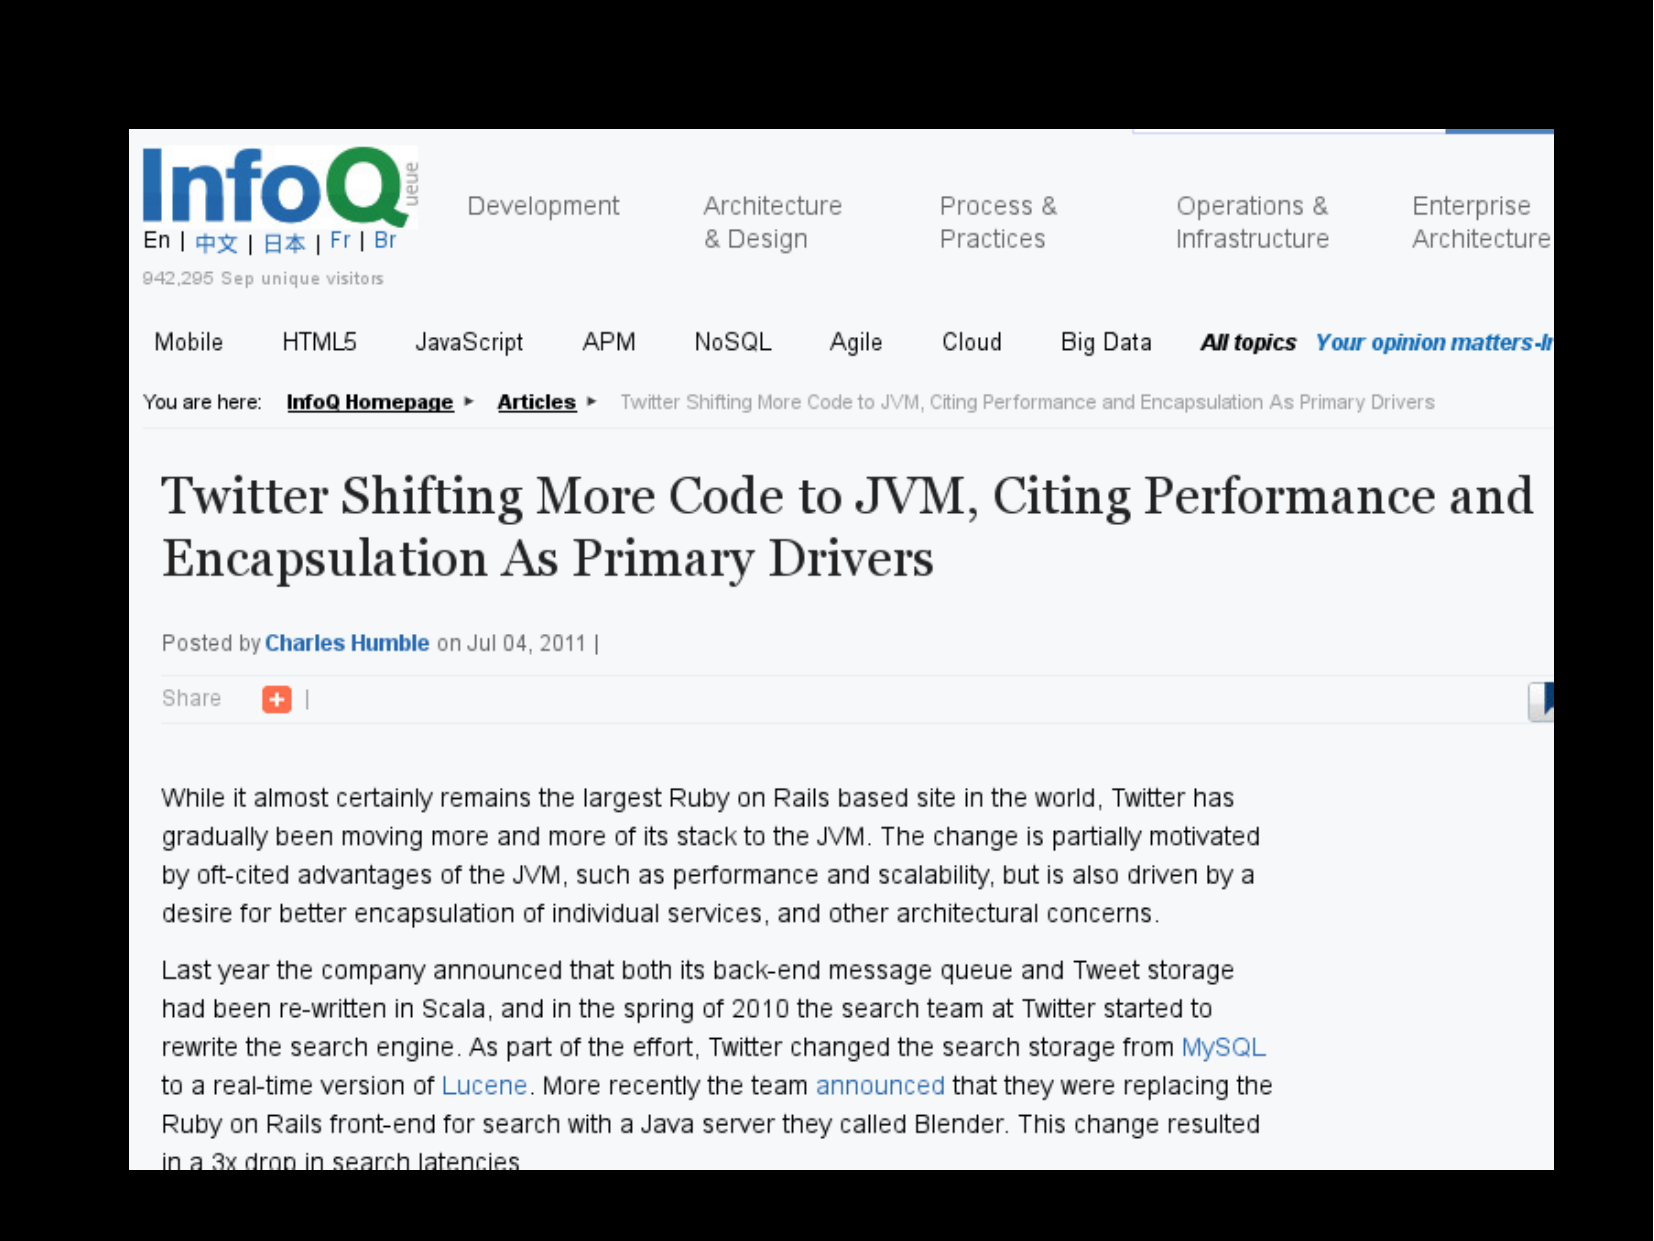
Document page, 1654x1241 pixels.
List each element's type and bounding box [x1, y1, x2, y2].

picture [129, 129, 1554, 1170]
